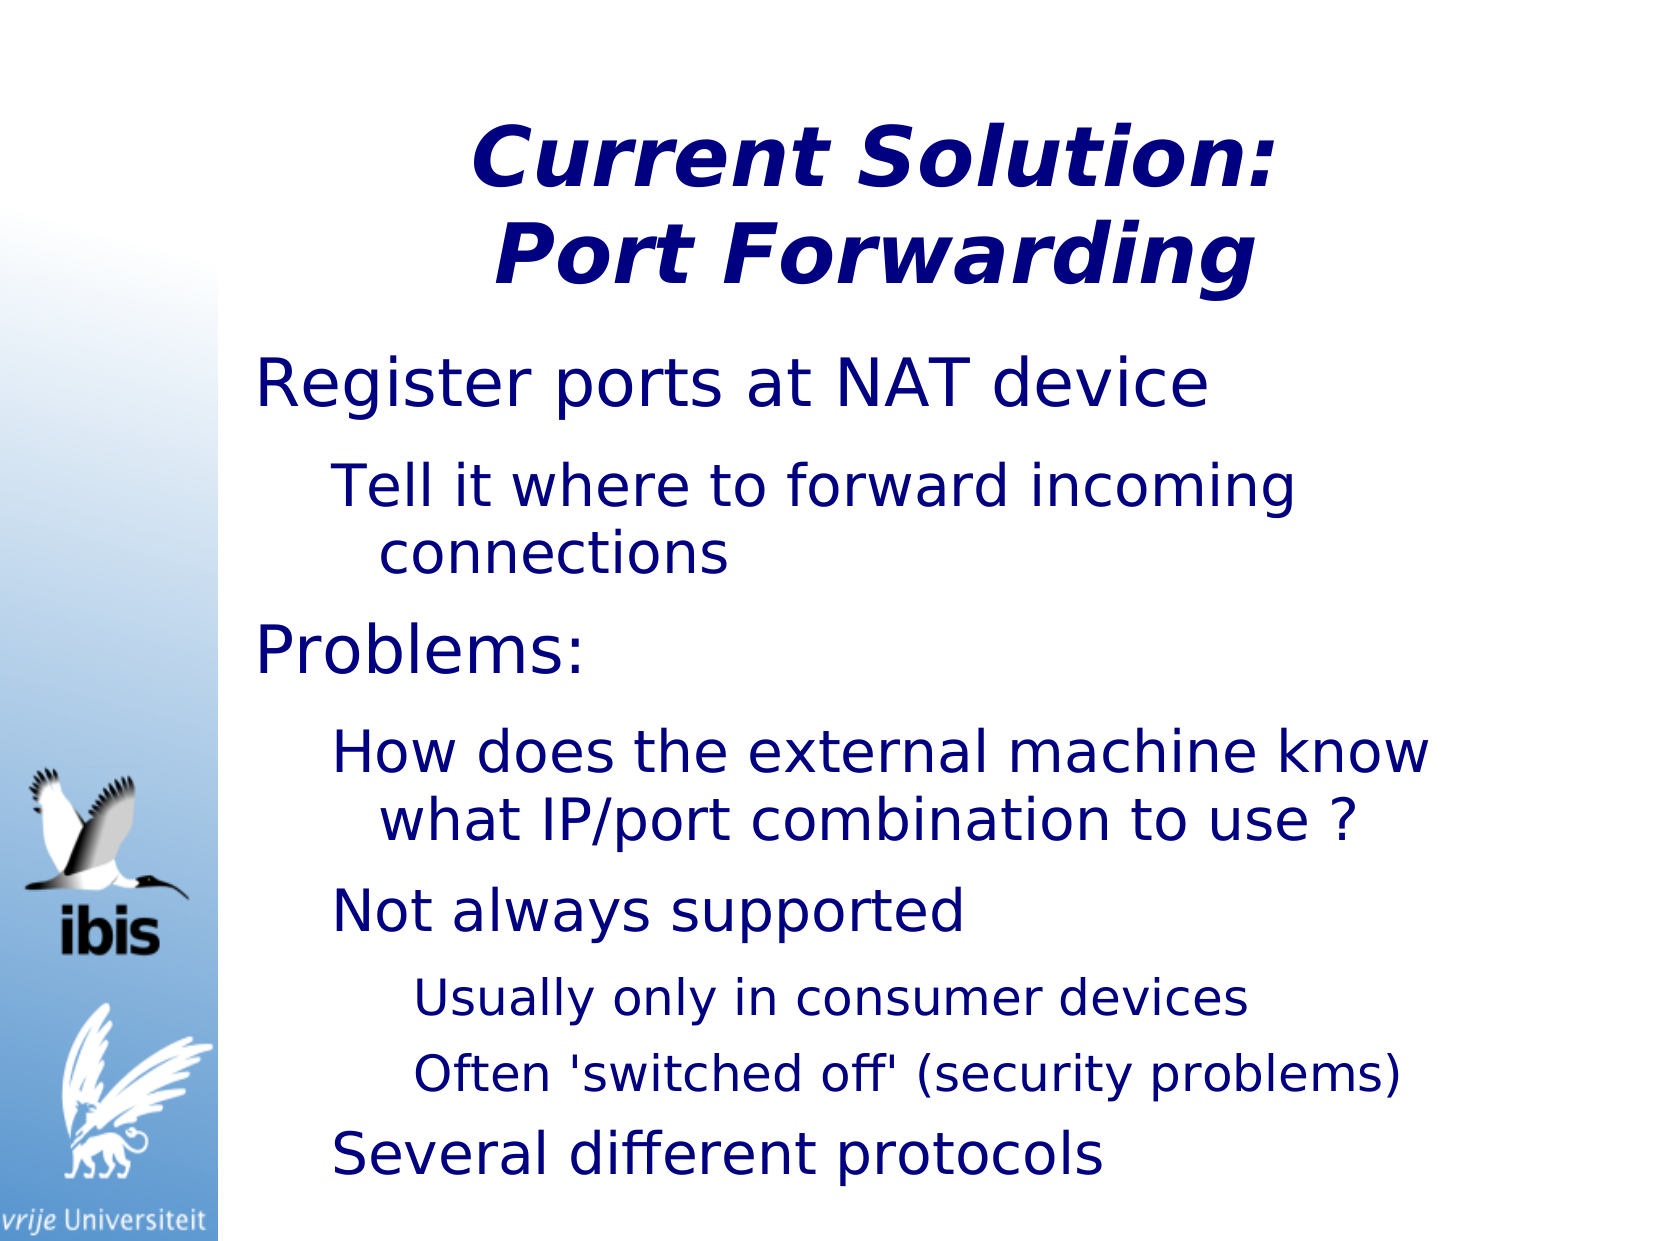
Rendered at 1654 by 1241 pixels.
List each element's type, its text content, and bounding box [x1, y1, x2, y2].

picture [0, 0, 218, 1241]
list Register ports at NAT device Tell it where to forward incoming connections Problems: How does the external machine know what IP/port combination to use ? Not always supported Usually only in consumer devices Often 'switched off' (security problems) Several different protocols [236, 344, 1534, 1196]
title Current Solution: Port Forwarding [219, 102, 1534, 311]
